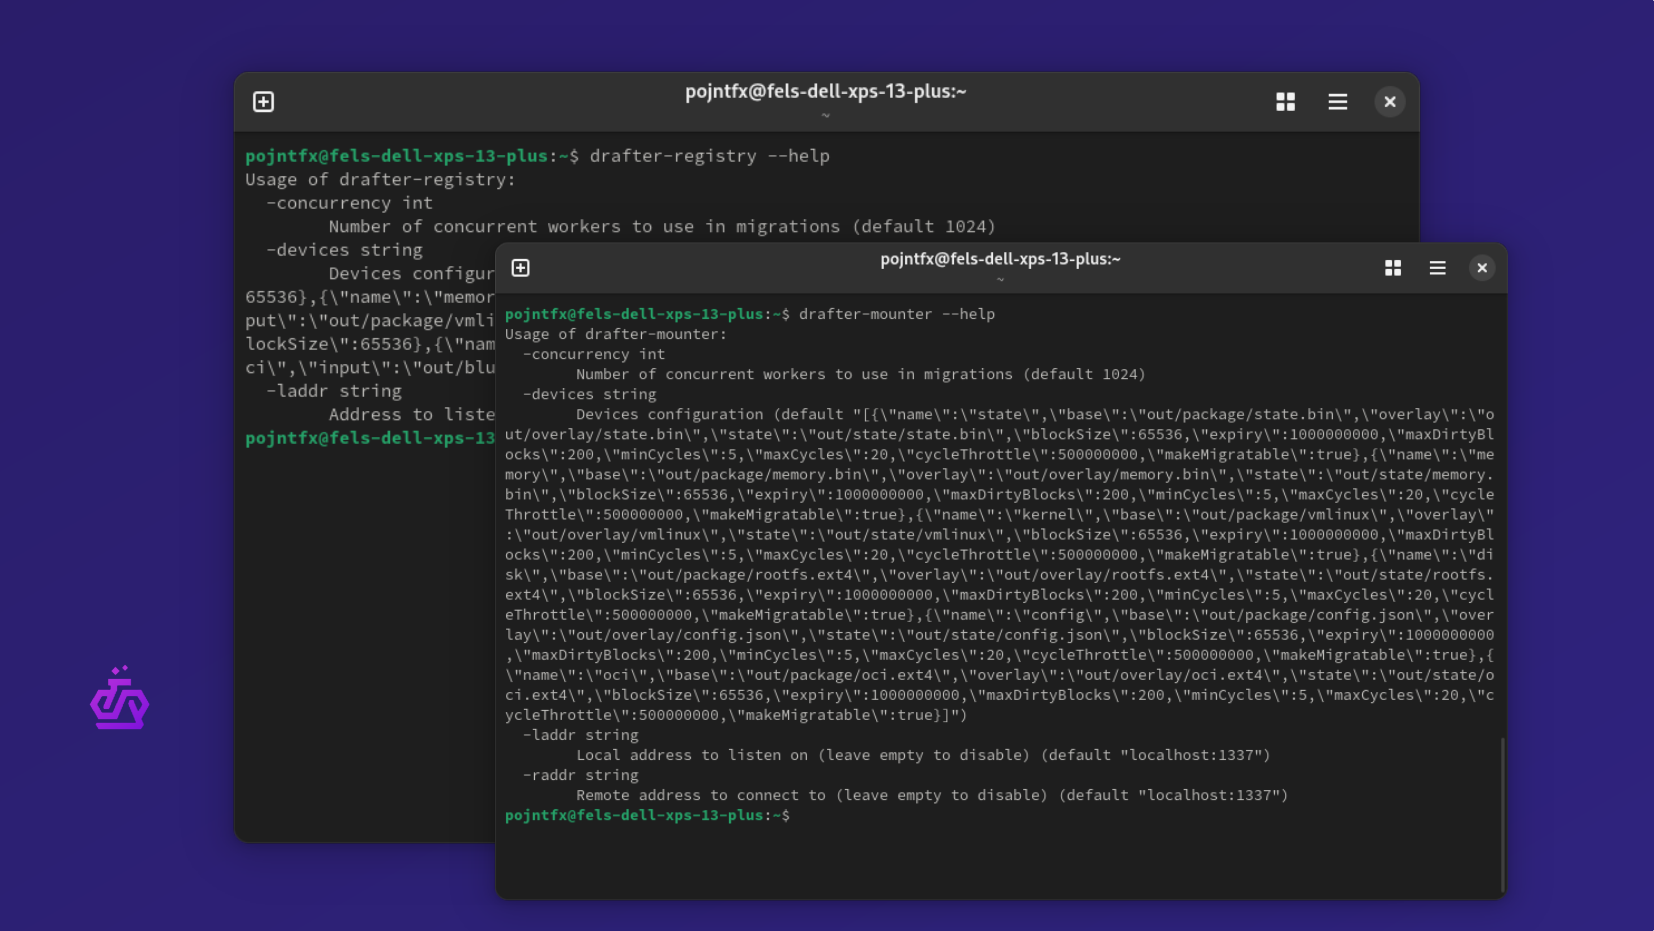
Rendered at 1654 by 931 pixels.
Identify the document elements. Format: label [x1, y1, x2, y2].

picture [154, 0, 1576, 931]
picture [70, 643, 150, 755]
